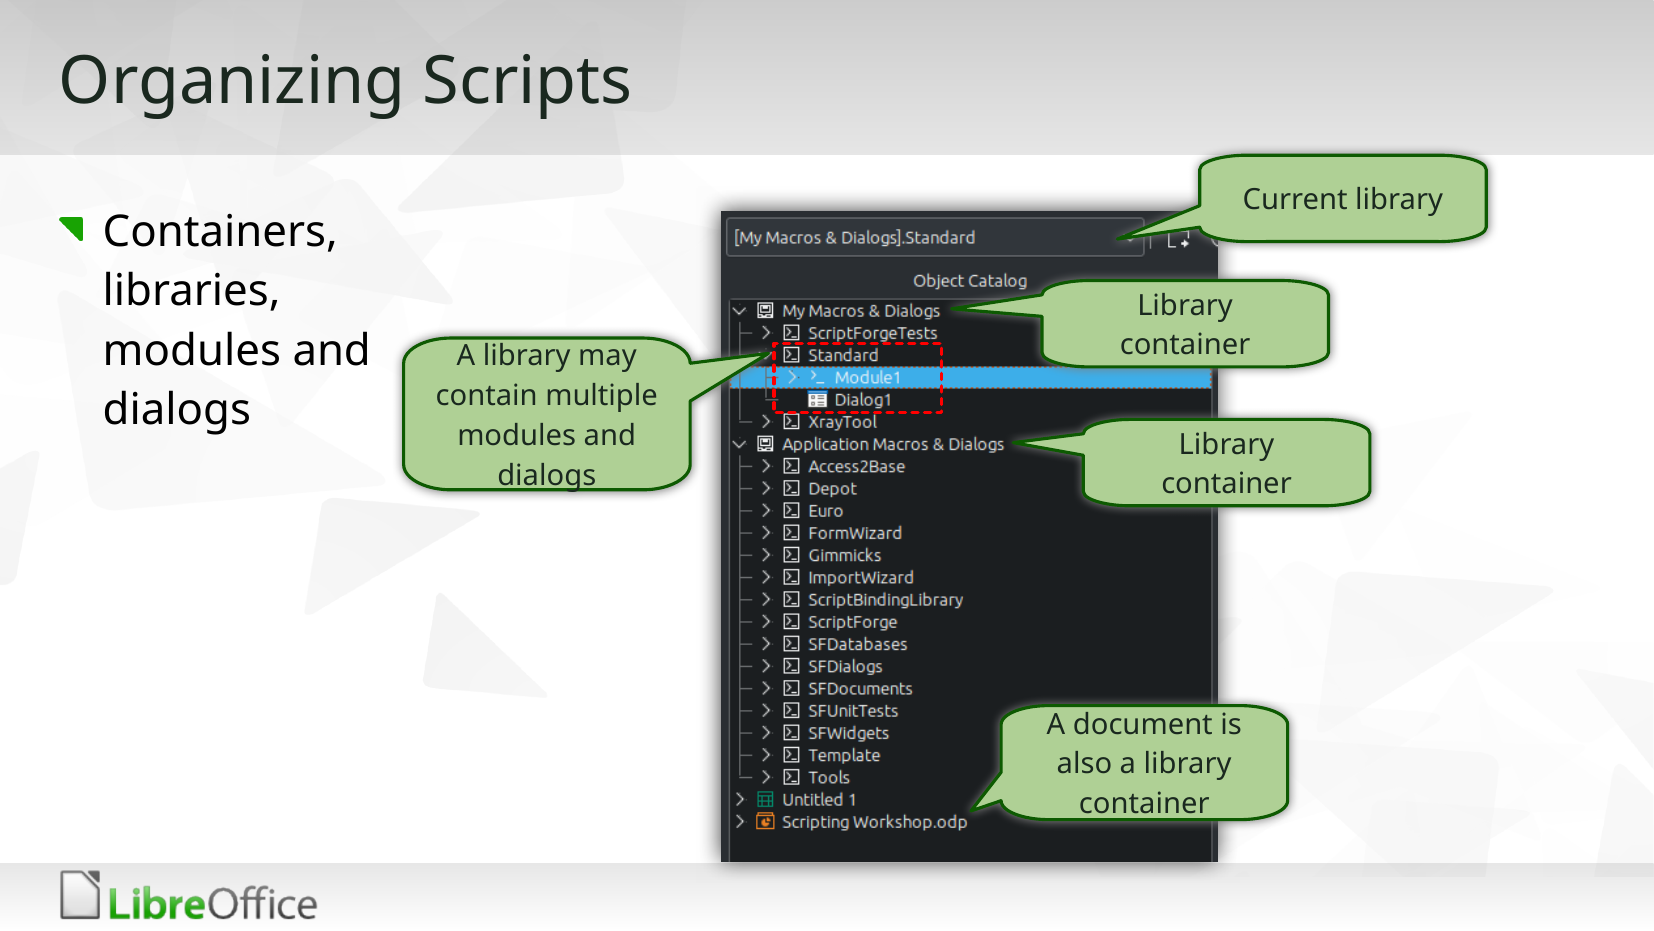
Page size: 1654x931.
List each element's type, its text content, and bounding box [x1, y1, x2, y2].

text_box Current library [1117, 155, 1487, 242]
picture [41, 851, 337, 931]
picture [0, 0, 1654, 877]
list Containers, libraries, modules and dialogs [59, 199, 469, 739]
text_box Library container [951, 280, 1329, 367]
text_box A document is also a library container [970, 705, 1288, 820]
text_box Library container [1013, 419, 1370, 506]
text_box A library may contain multiple modules and dialogs [403, 338, 769, 490]
title Organizing Scripts [59, 22, 1595, 133]
